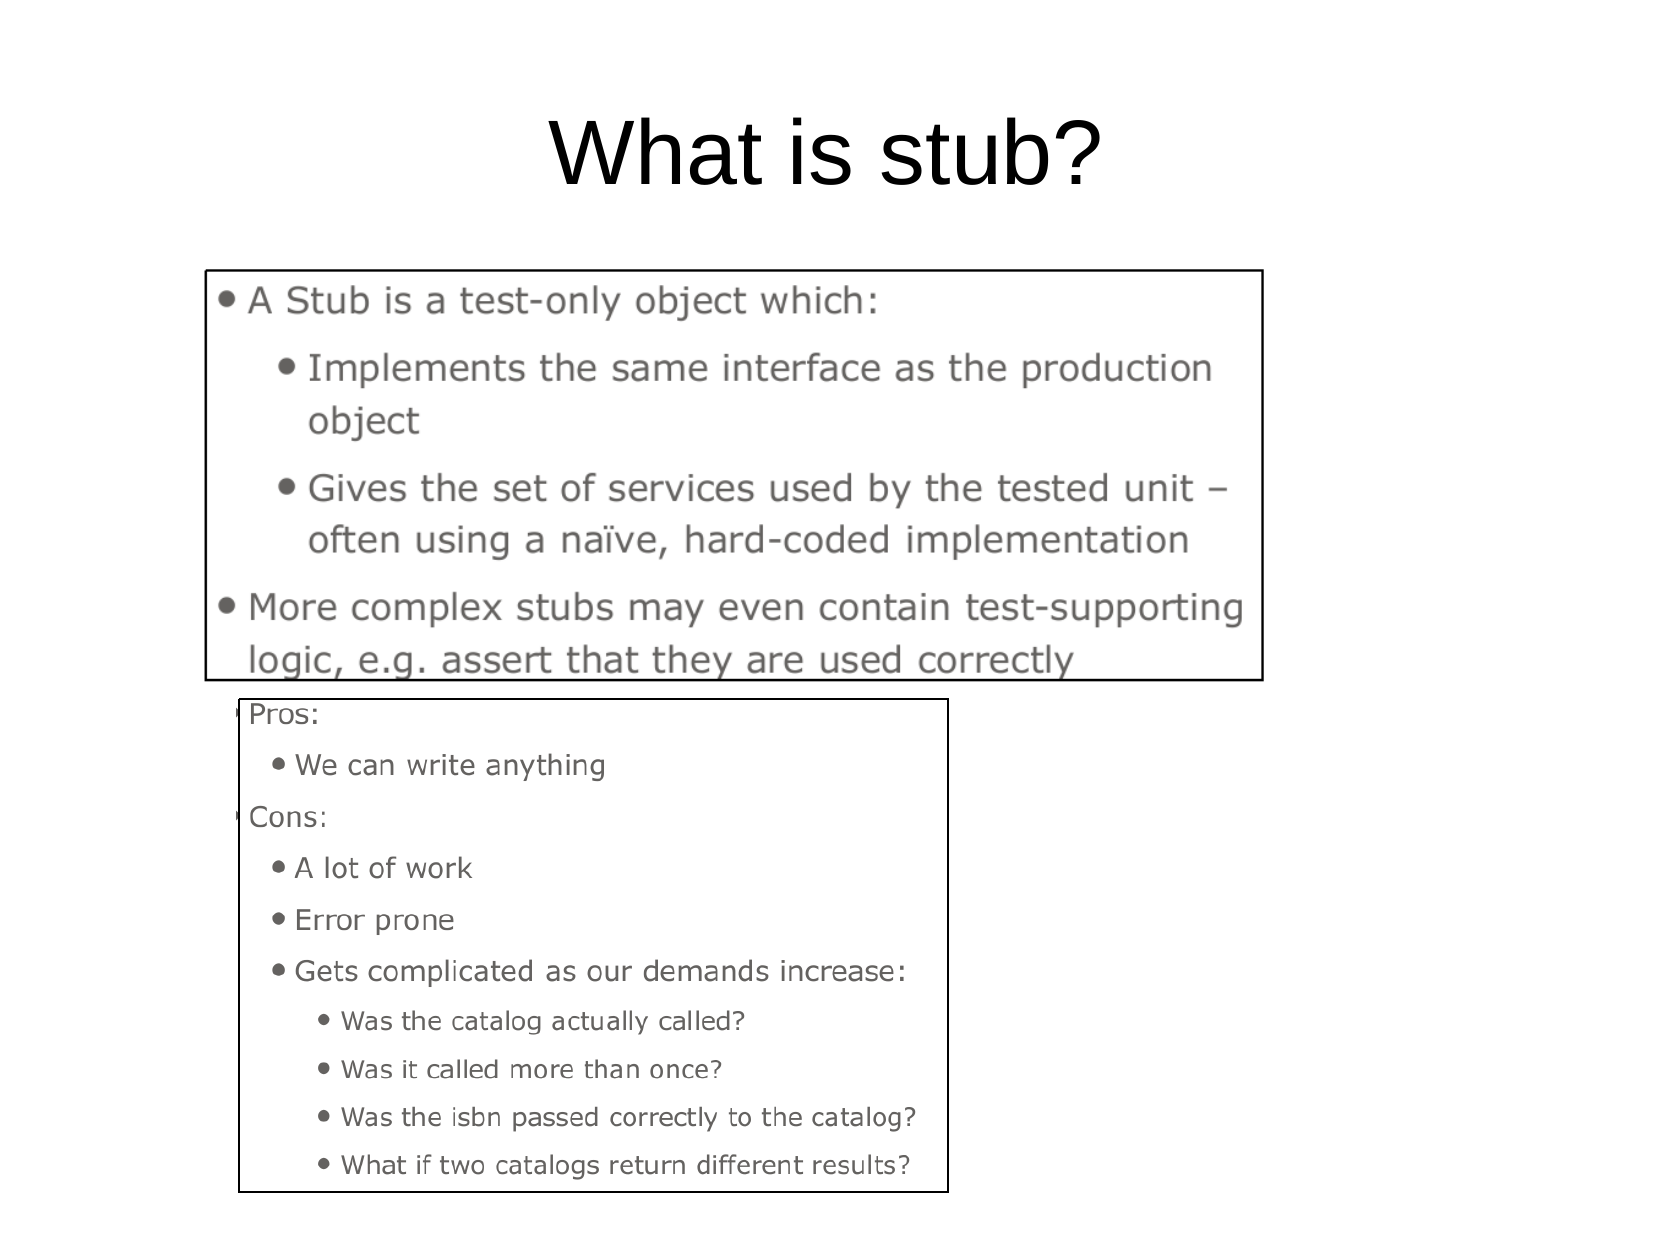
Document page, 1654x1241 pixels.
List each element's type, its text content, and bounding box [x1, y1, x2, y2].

title What is stub? [82, 49, 1571, 257]
picture [236, 695, 950, 1195]
picture [201, 262, 1270, 690]
